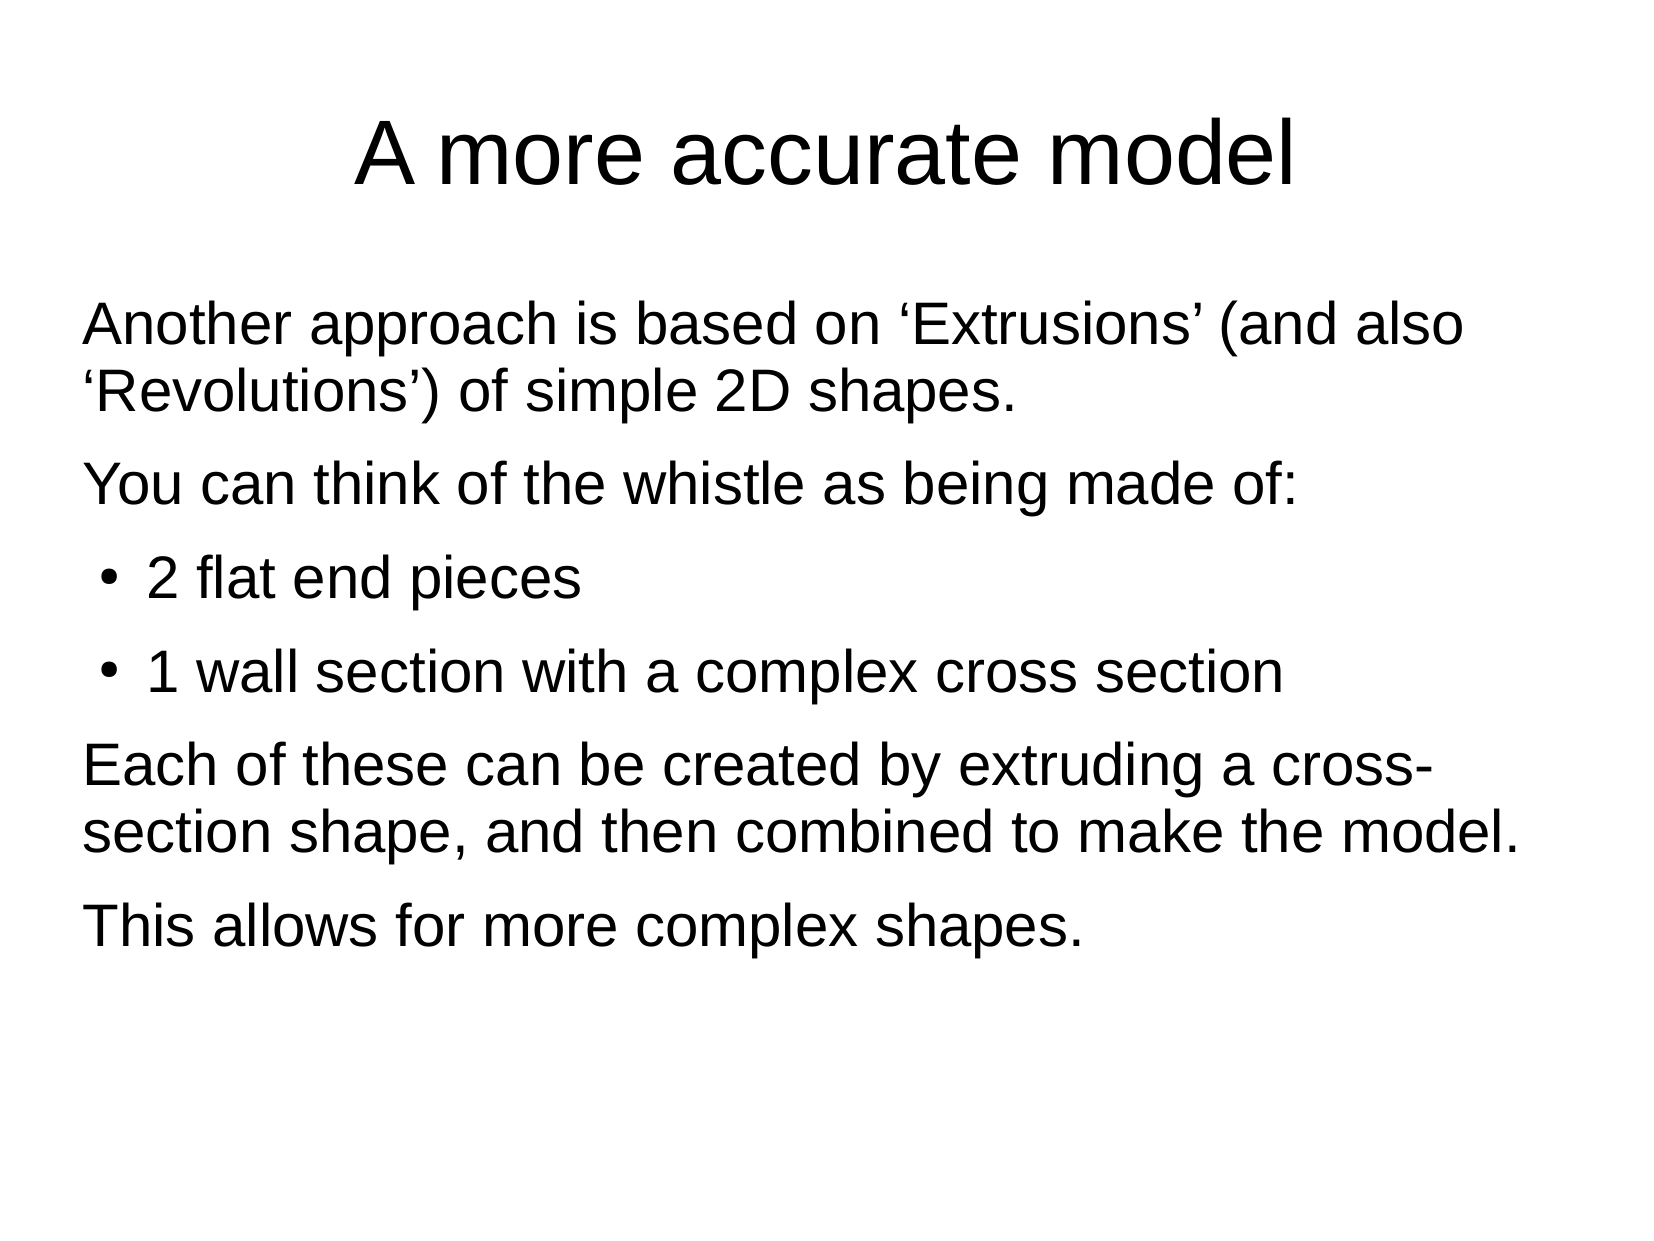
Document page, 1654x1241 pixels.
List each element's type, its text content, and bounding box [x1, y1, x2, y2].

list Another approach is based on ‘Extrusions’ (and also ‘Revolutions’) of simple 2D shapes. You can think of the whistle as being made of: 2 flat end pieces 1 wall section with a complex cross section Each of these can be created by extruding a cross-section shape, and then combined to make the model. This allows for more complex shapes. [82, 290, 1571, 1010]
title A more accurate model [82, 49, 1571, 257]
